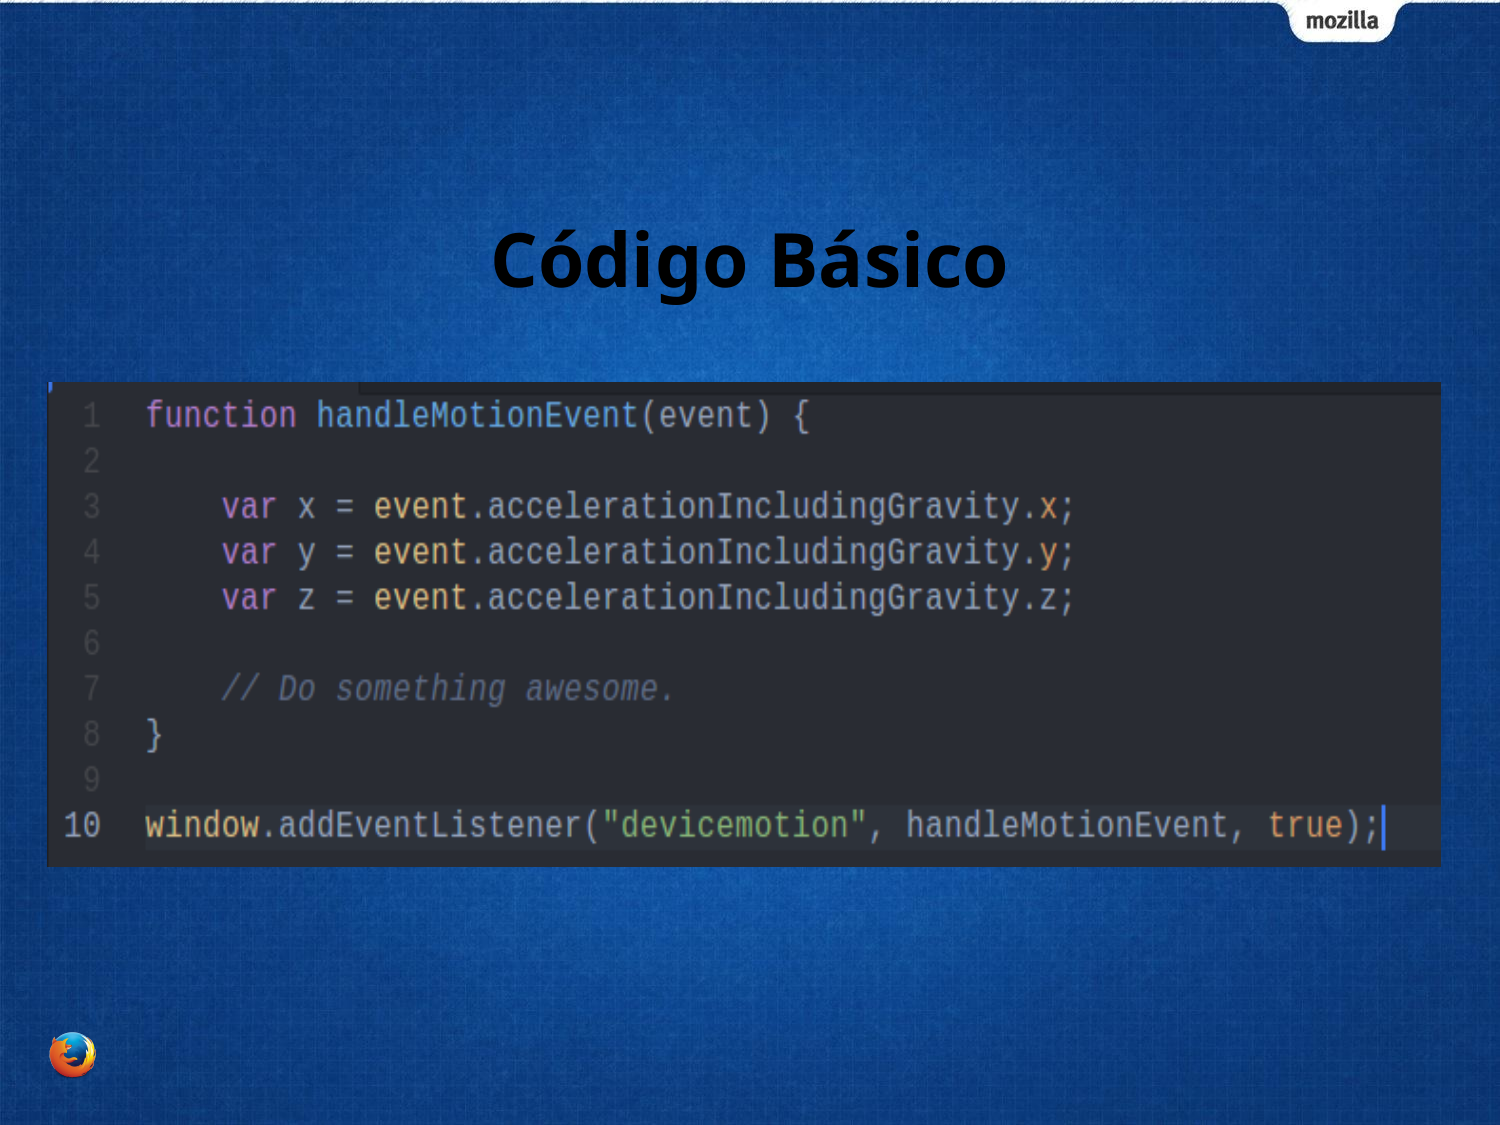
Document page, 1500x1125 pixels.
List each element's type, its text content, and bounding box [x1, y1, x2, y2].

title Código Básico [75, 107, 1425, 296]
picture [0, 0, 1500, 1125]
